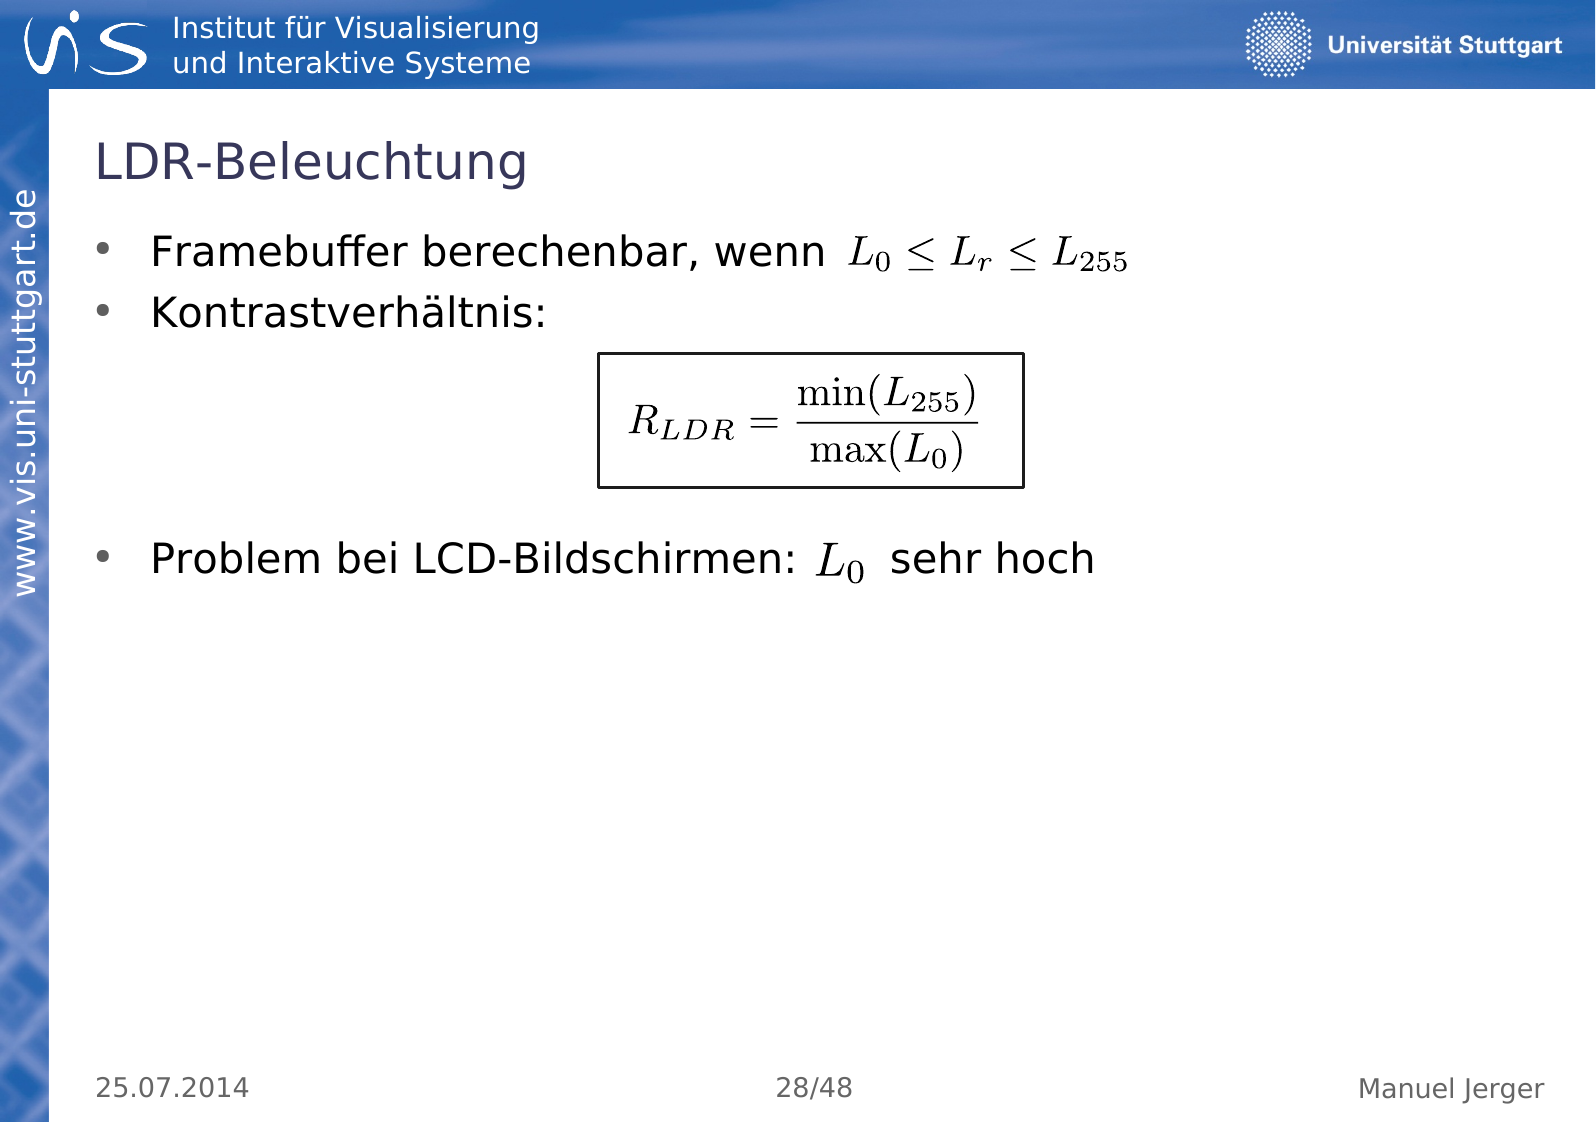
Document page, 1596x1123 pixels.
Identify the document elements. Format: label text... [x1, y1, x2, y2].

text_box [626, 373, 979, 473]
title LDR-Beleuchtung [94, 117, 1534, 201]
text_box [846, 236, 1129, 272]
text_box [813, 542, 866, 584]
picture [24, 0, 1596, 89]
list Framebuffer berechenbar, wenn Kontrastverhältnis: Problem bei LCD-Bildschirmen: sehr hoch [94, 224, 1548, 1052]
picture [0, 0, 49, 1122]
